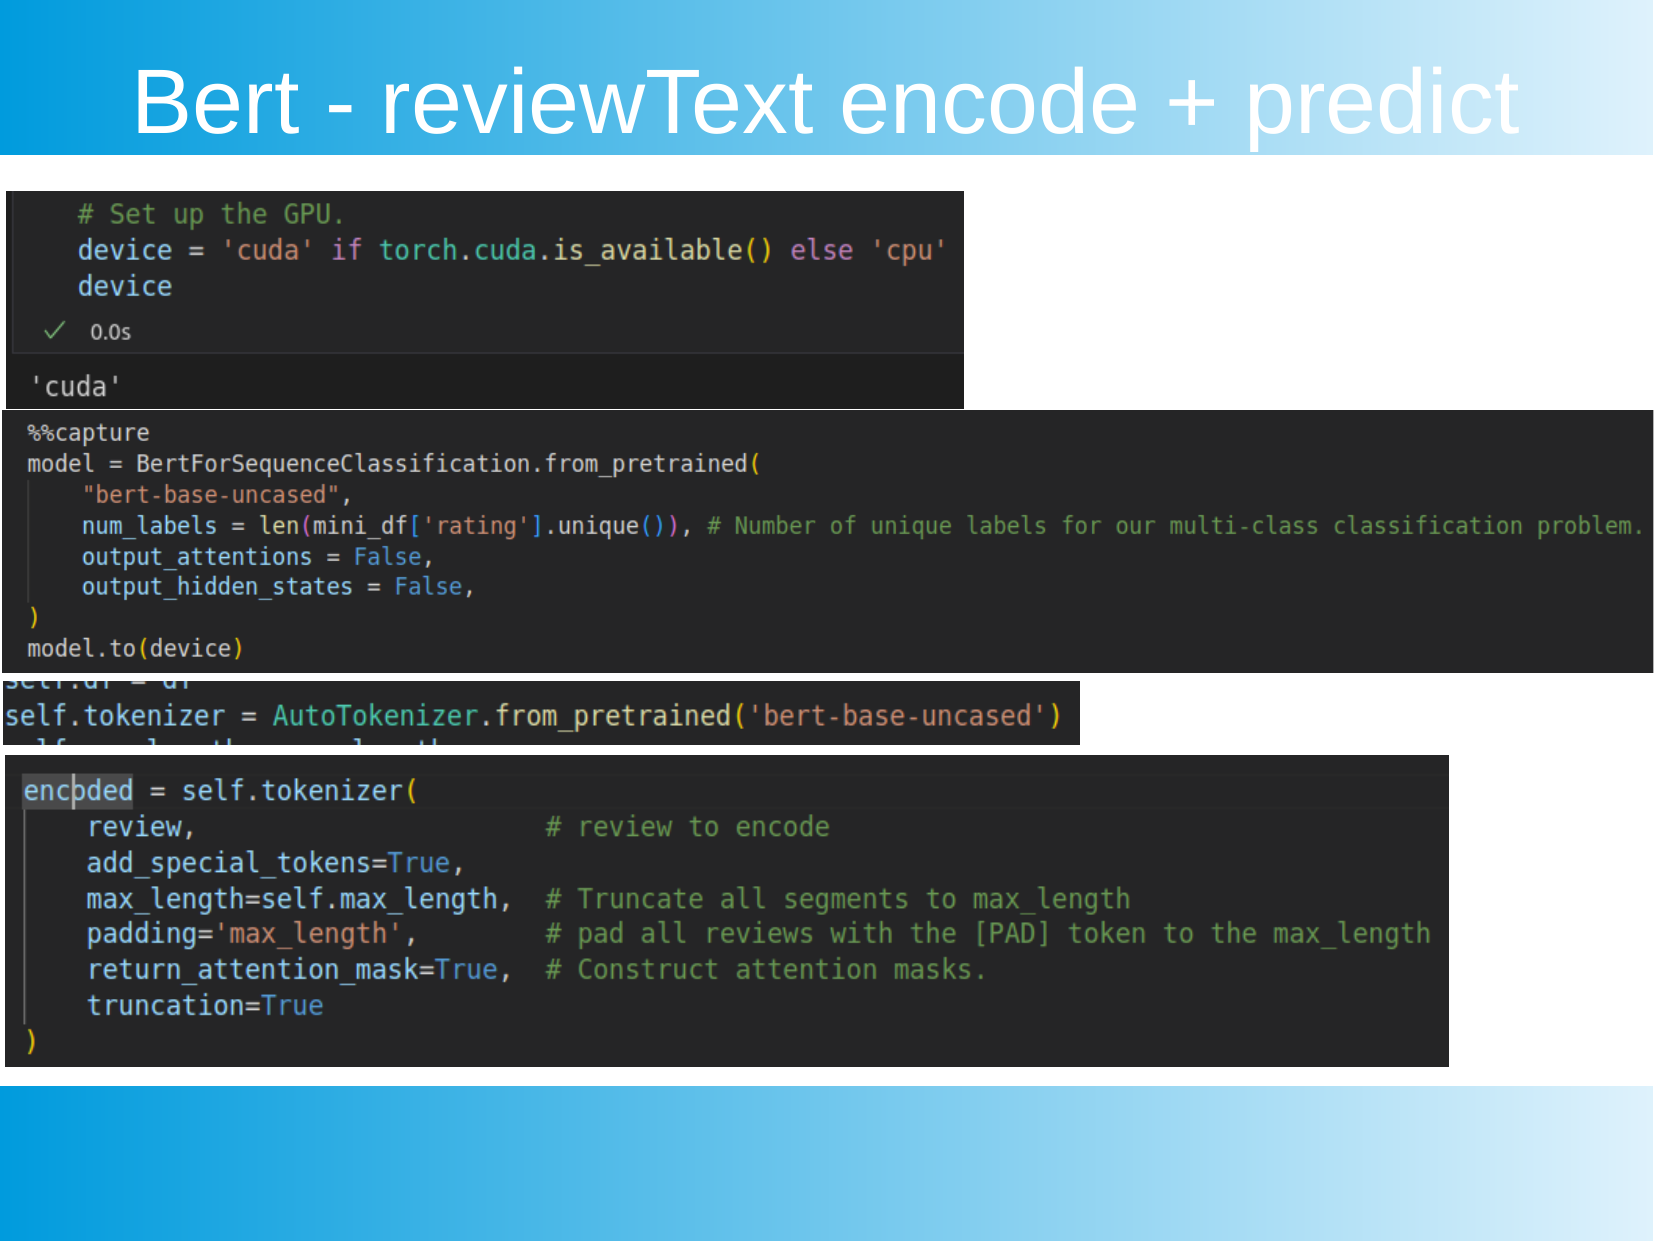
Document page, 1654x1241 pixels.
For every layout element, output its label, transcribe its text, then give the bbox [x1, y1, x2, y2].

title Bert - reviewText encode + predict [82, 49, 1571, 155]
picture [6, 191, 964, 409]
picture [3, 681, 1080, 745]
picture [5, 755, 1449, 1067]
picture [2, 410, 1654, 673]
